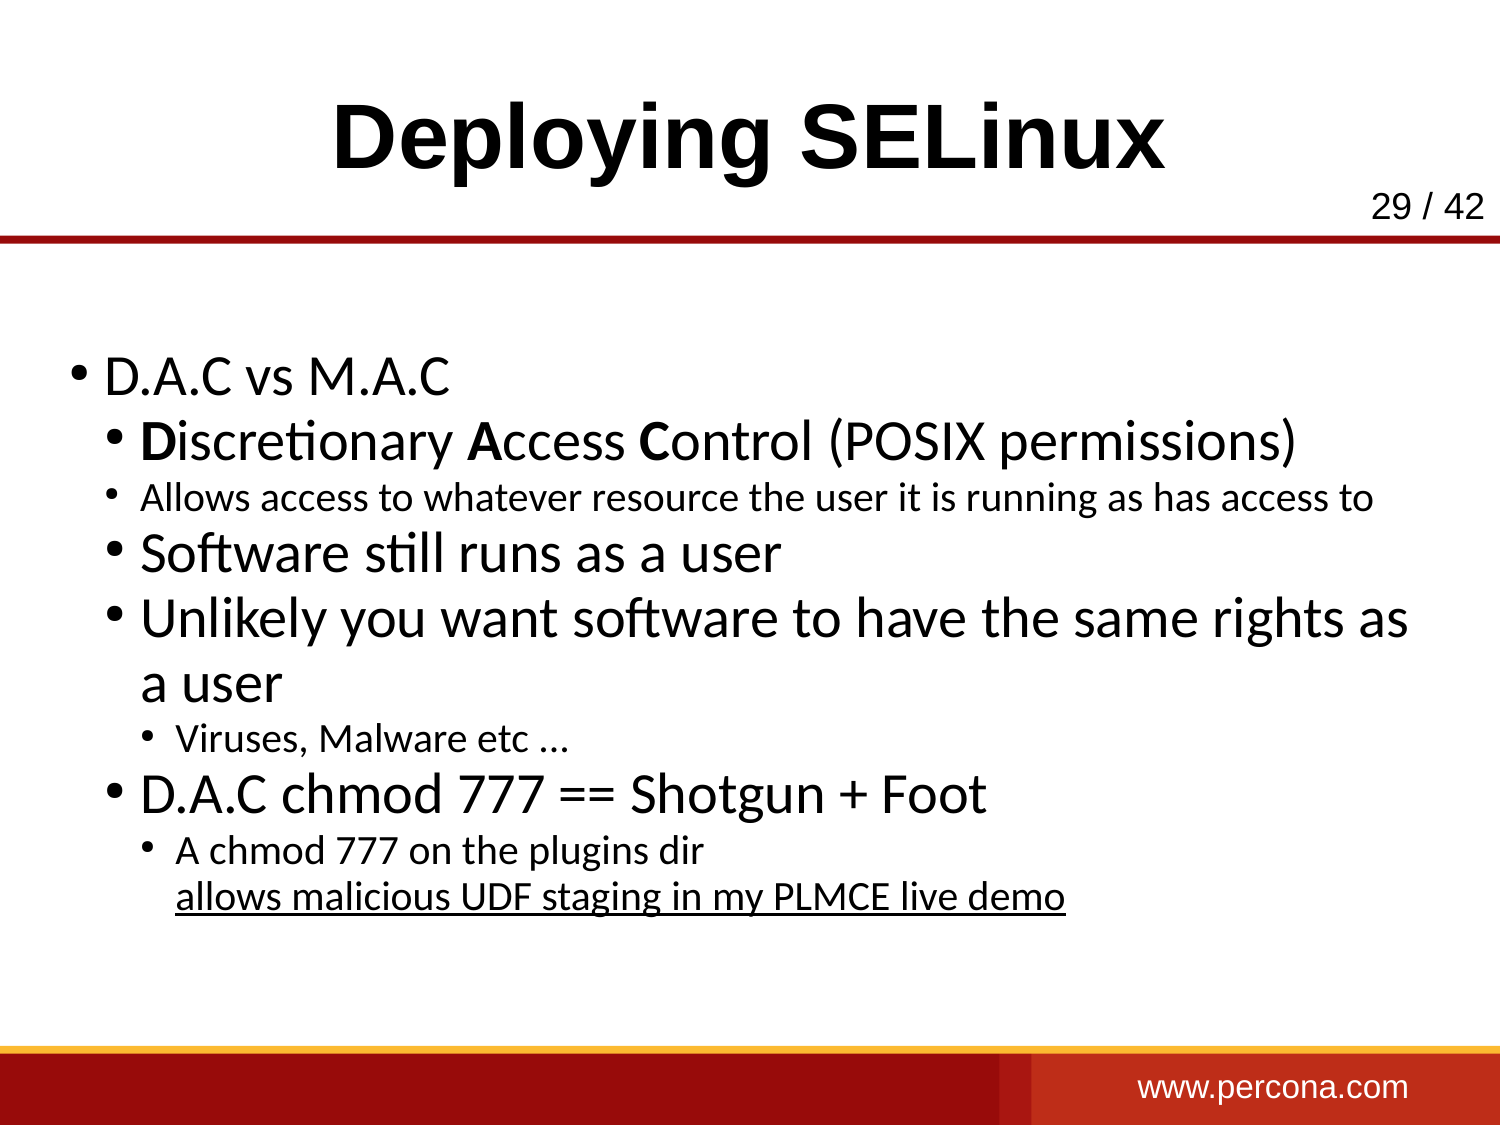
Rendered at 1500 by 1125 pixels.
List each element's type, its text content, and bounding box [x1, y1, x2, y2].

text_box D.A.C vs M.A.C Discretionary Access Control (POSIX permissions) Allows access to whatever resource the user it is running as has access to Software still runs as a user Unlikely you want software to have the same rights as a user Viruses, Malware etc ... D.A.C chmod 777 == Shotgun + Foot A chmod 777 on the plugins dir allows malicious UDF staging in my PLMCE live demo [69, 269, 1419, 1012]
text_box Deploying SELinux [74, 44, 1425, 232]
